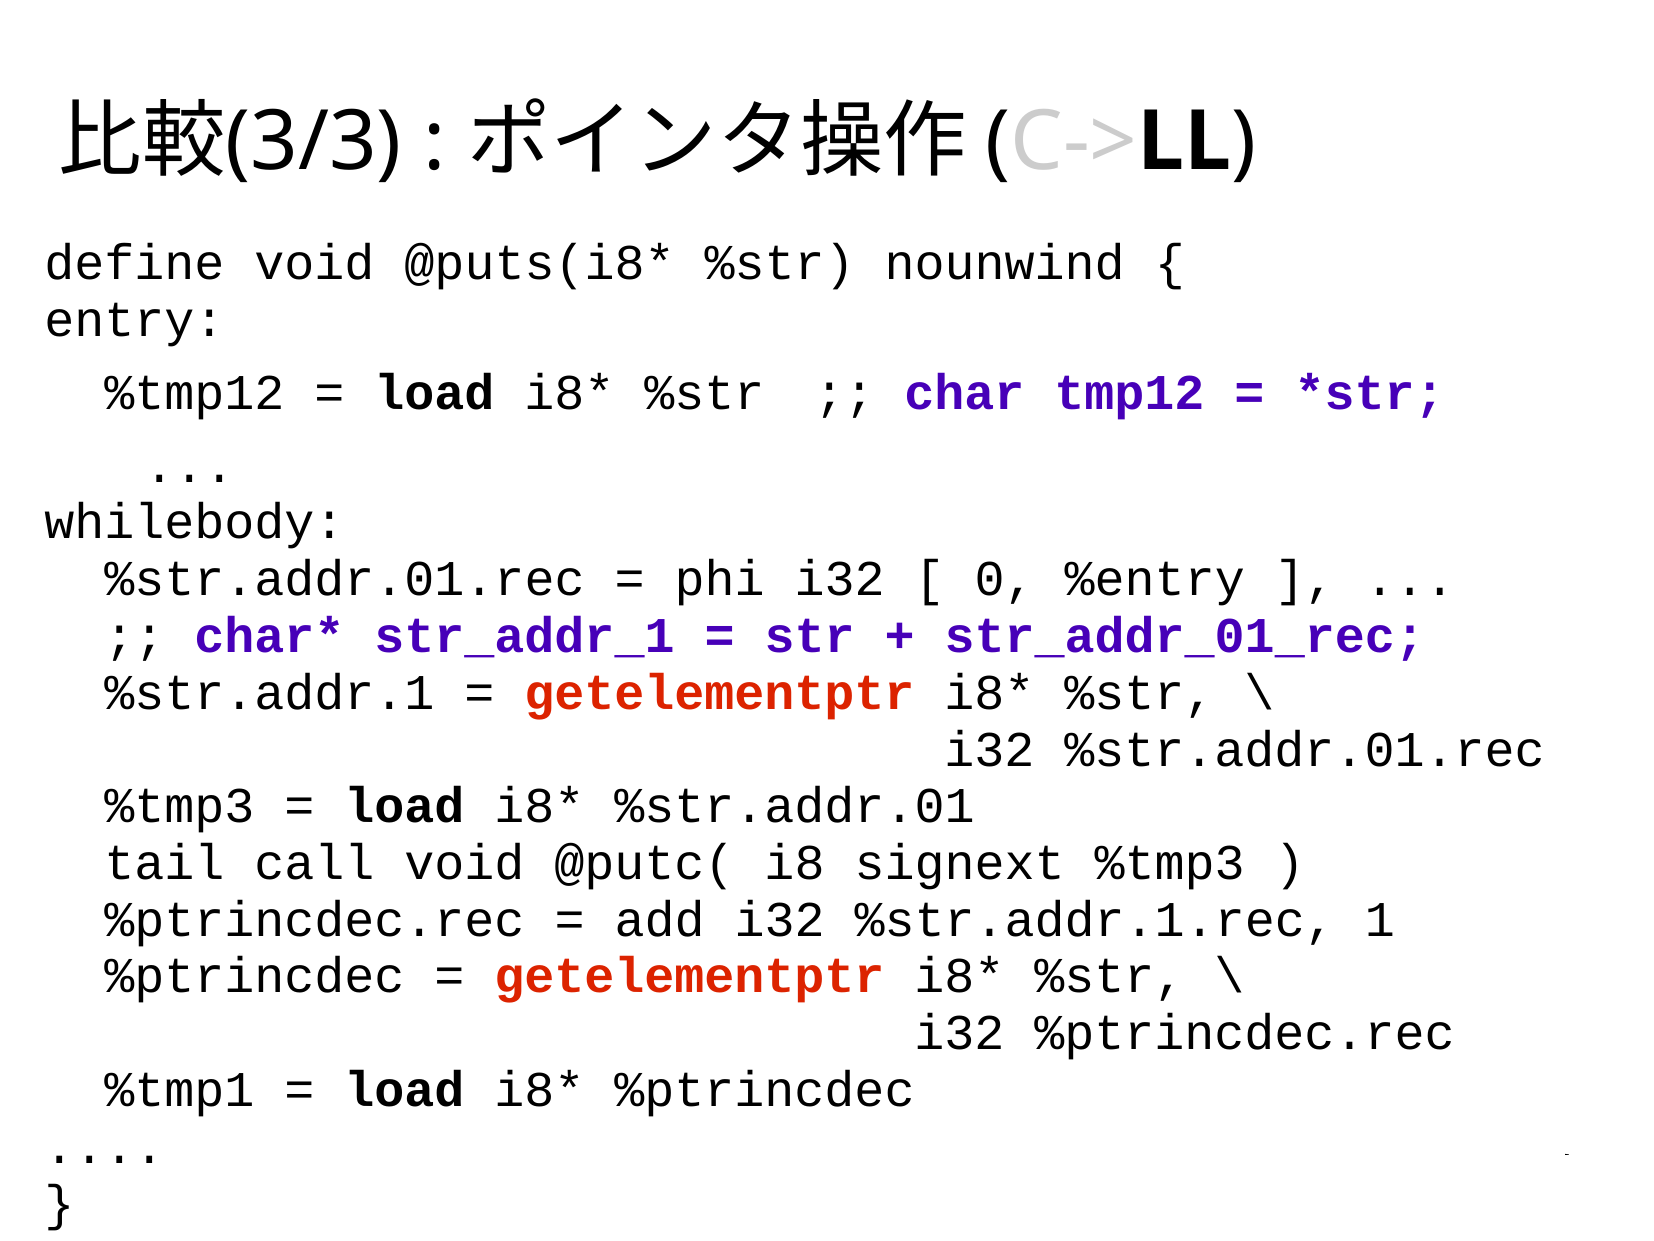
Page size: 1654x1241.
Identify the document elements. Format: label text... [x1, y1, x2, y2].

text_box define void @puts(i8* %str) nounwind { entry: %tmp12 = load i8* %str ;; char tmp12 = *str; ... whilebody: %str.addr.01.rec = phi i32 [ 0, %entry ], ... ;; char* str_addr_1 = str + str_addr_01_rec; %str.addr.1 = getelementptr i8* %str, \ i32 %str.addr.01.rec %tmp3 = load i8* %str.addr.01 tail call void @putc( i8 signext %tmp3 ) %ptrincdec.rec = add i32 %str.addr.1.rec, 1 %ptrincdec = getelementptr i8* %str, \ i32 %ptrincdec.rec %tmp1 = load i8* %ptrincdec .... } [29, 230, 1565, 1182]
title 比較(3/3) : ポインタ操作 (C->LL) [59, 29, 1548, 230]
